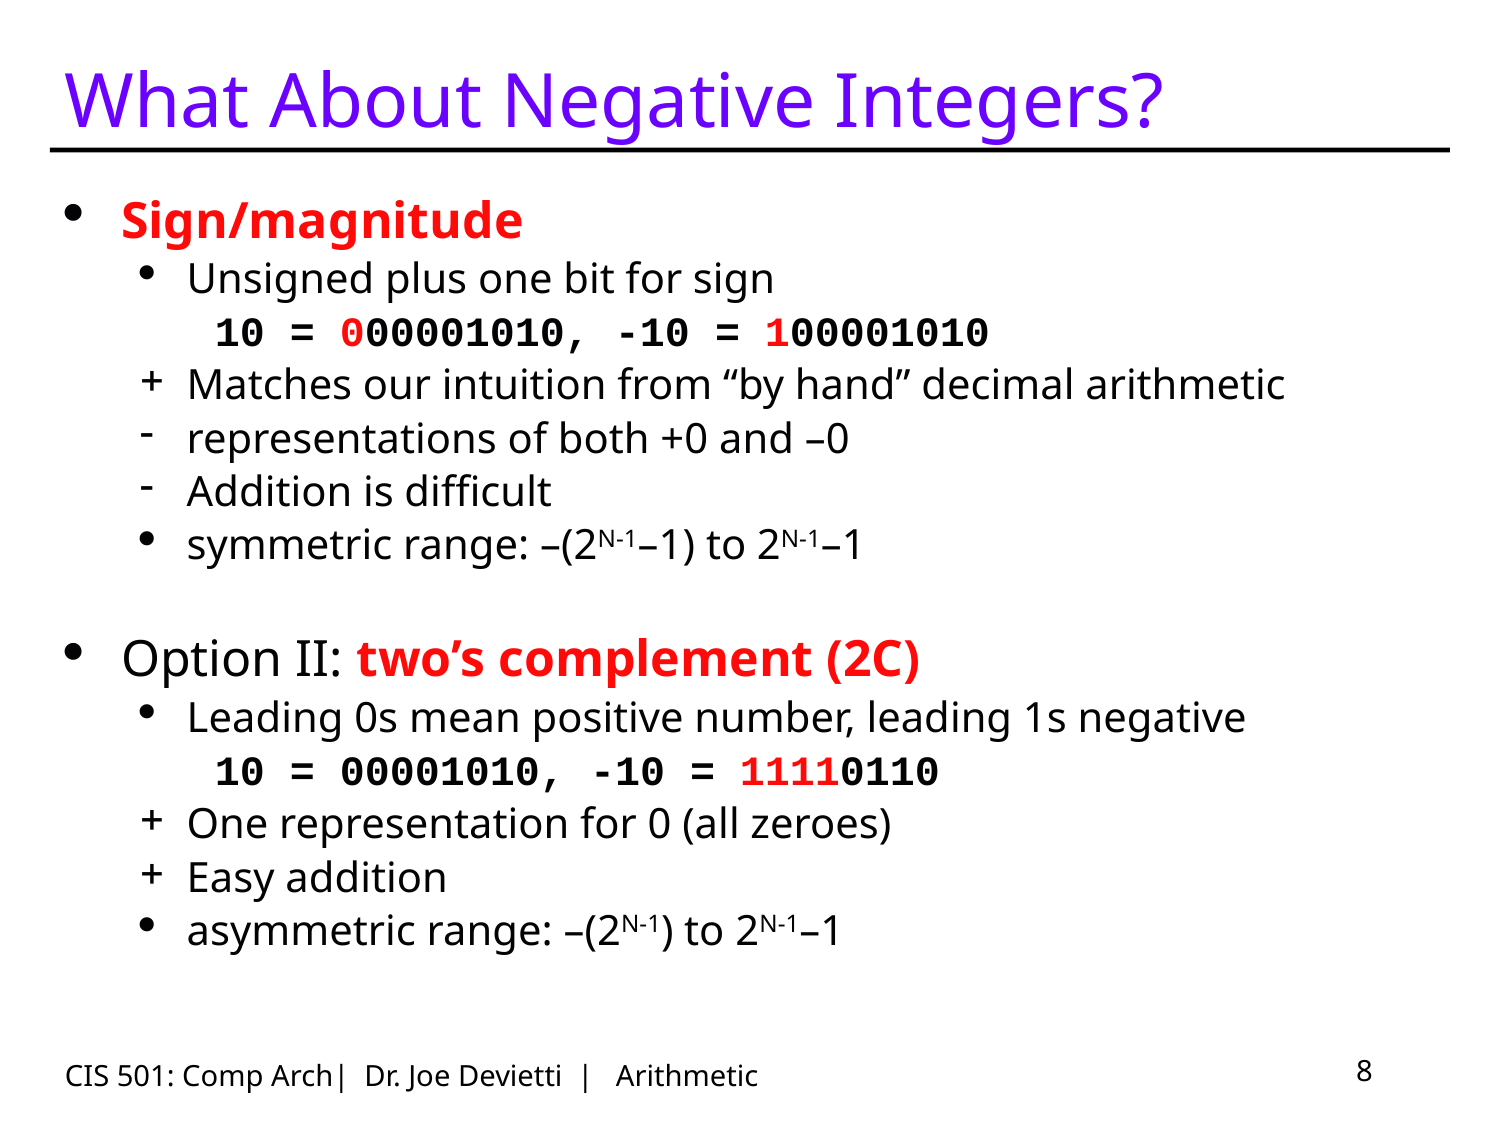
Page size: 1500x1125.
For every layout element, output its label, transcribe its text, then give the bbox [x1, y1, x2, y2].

text_box CIS 501: Comp Arch| Dr. Joe Devietti | Arithmetic [49, 1049, 988, 1100]
text_box What About Negative Integers? [49, 37, 1363, 150]
text_box Sign/magnitude Unsigned plus one bit for sign 10 = 000001010, -10 = 100001010 Matches our intuition from “by hand” decimal arithmetic representations of both +0 and –0 Addition is difficult symmetric range: –(2N-1–1) to 2N-1–1 Option II: two’s complement (2C) Leading 0s mean positive number, leading 1s negative 10 = 00001010, -10 = 11110110 One representation for 0 (all zeroes) Easy addition asymmetric range: –(2N-1) to 2N-1–1 [49, 187, 1450, 1025]
text_box <number> [1074, 1049, 1388, 1100]
